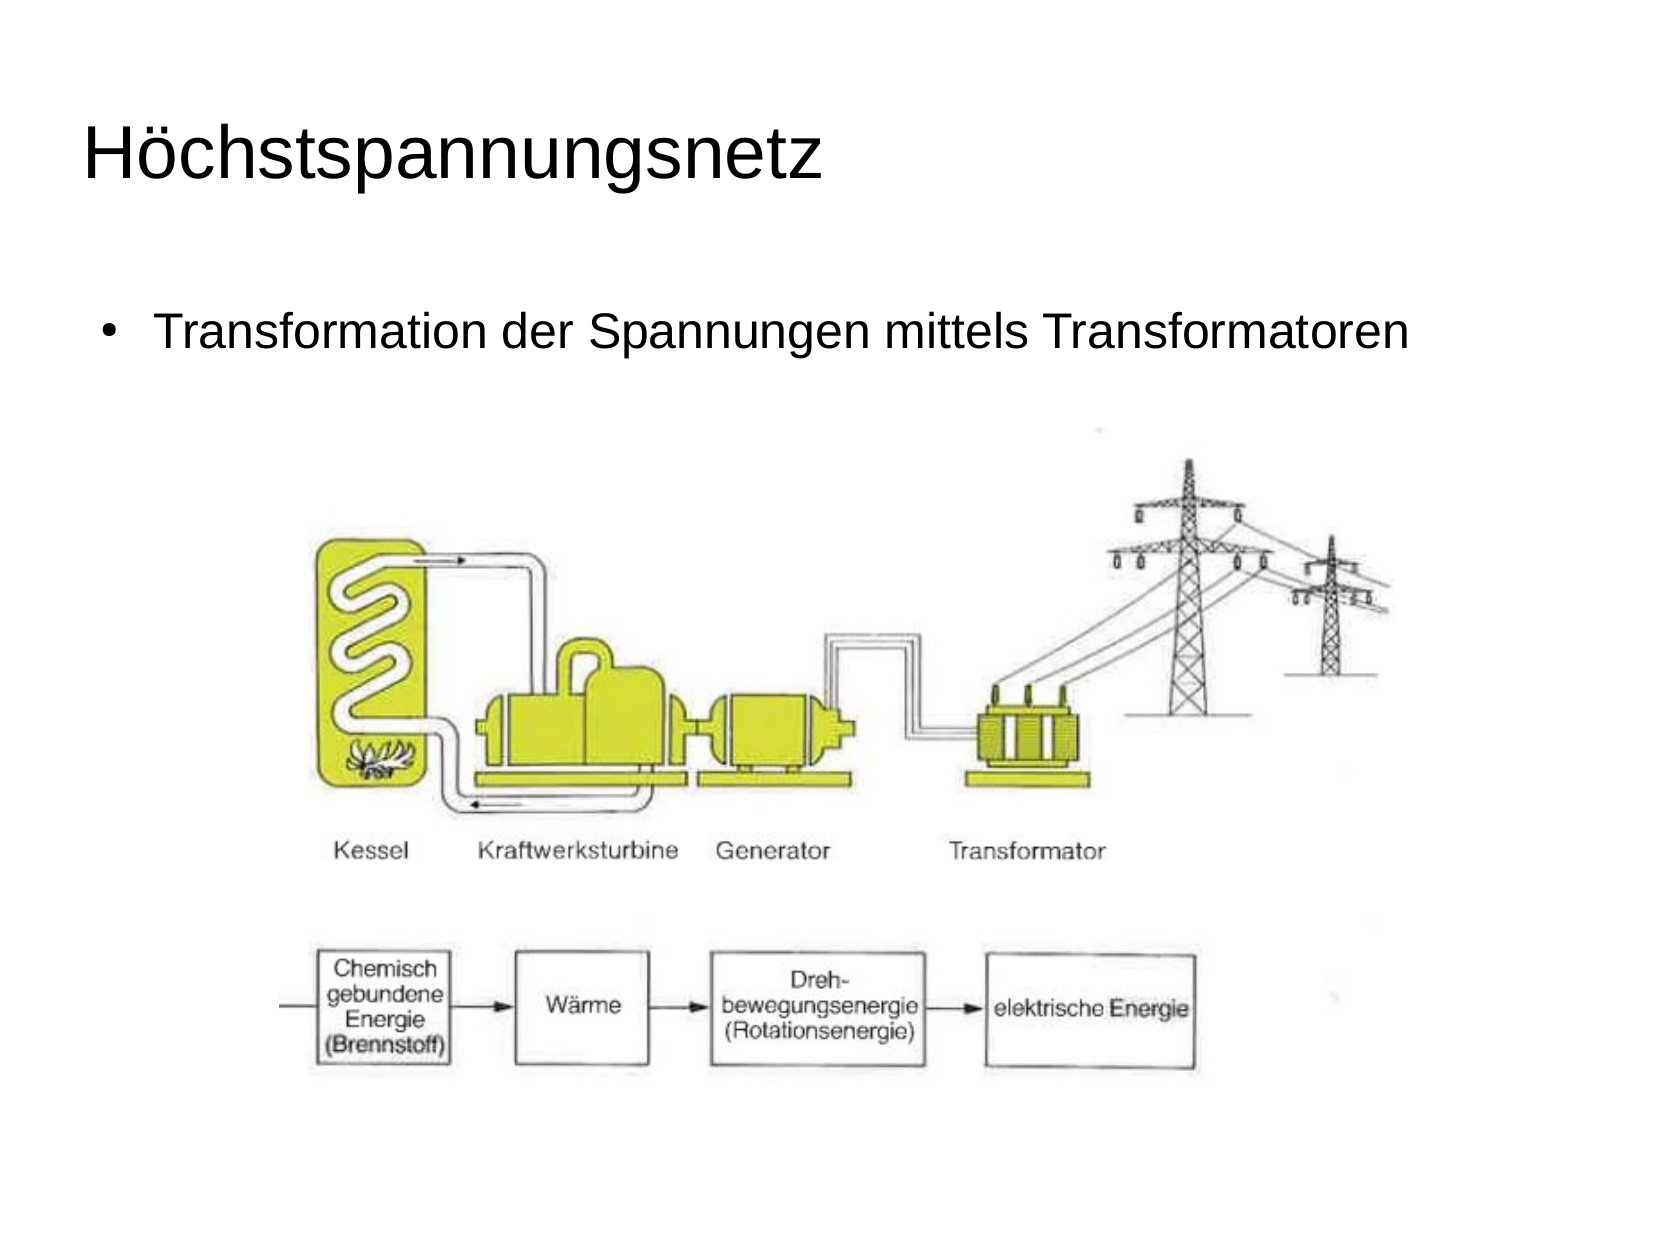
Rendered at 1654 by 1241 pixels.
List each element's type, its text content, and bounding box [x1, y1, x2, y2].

picture [279, 427, 1406, 1099]
title Höchstspannungsnetz [82, 49, 1571, 257]
list Transformation der Spannungen mittels Transformatoren [82, 303, 1571, 1123]
